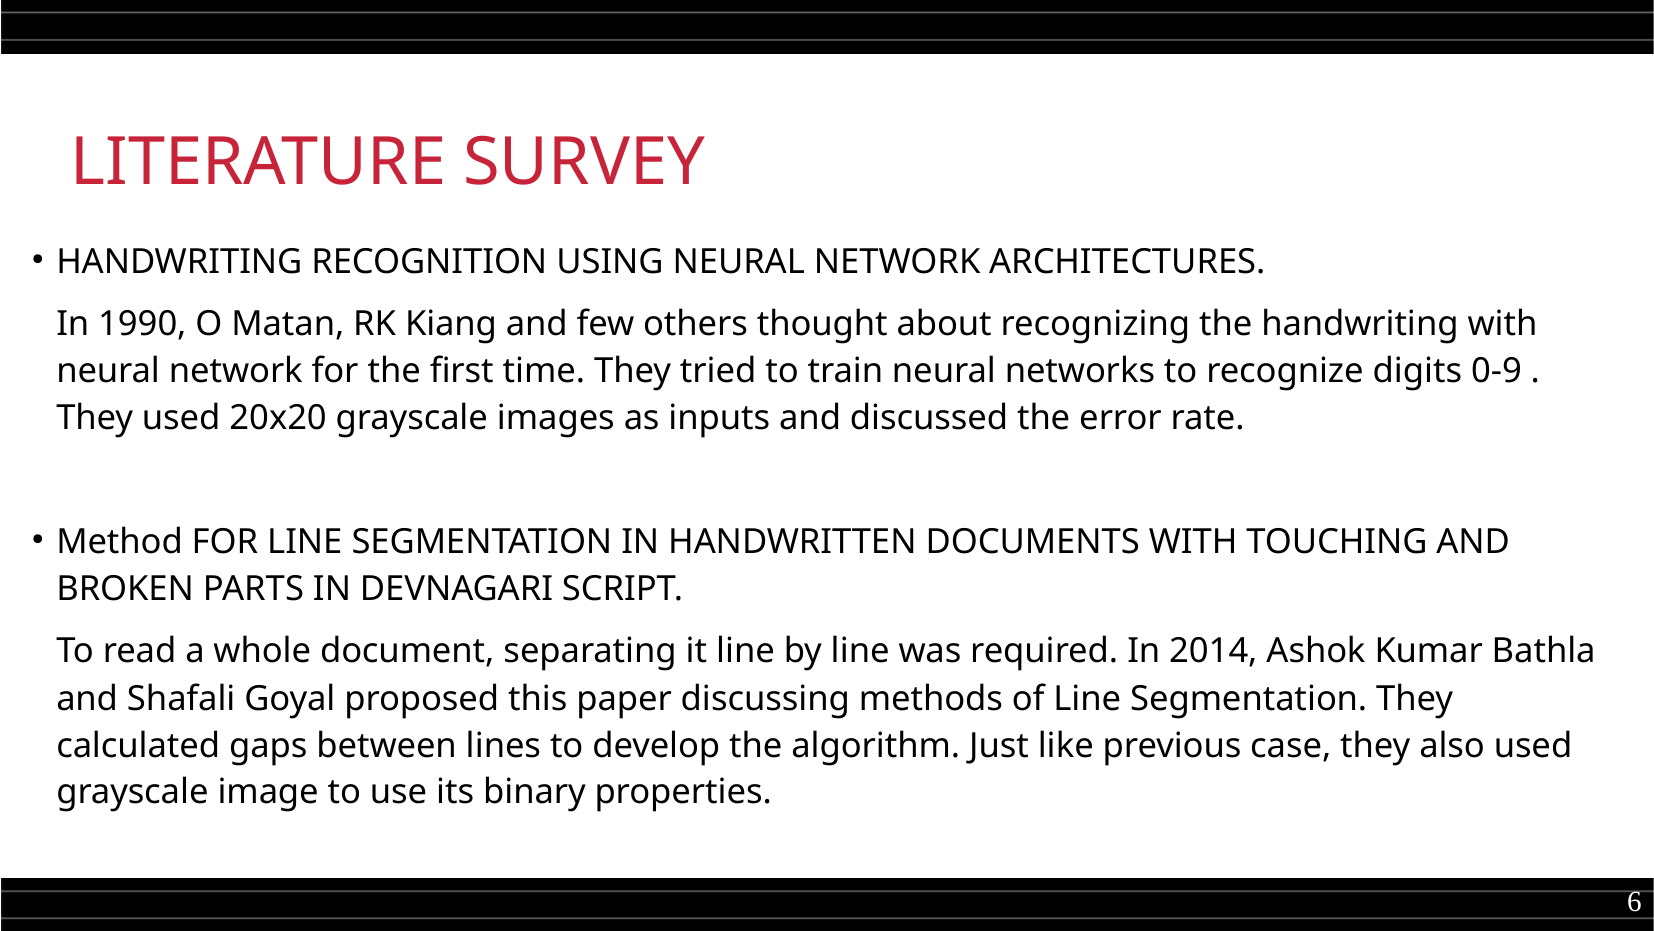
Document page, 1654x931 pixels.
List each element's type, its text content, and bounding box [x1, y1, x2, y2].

title LITERATURE SURVEY [70, 80, 1560, 236]
list HANDWRITING RECOGNITION USING NEURAL NETWORK ARCHITECTURES. In 1990, O Matan, RK Kiang and few others thought about recognizing the handwriting with neural network for the first time. They tried to train neural networks to recognize digits 0-9 . They used 20x20 grayscale images as inputs and discussed the error rate. Method FOR LINE SEGMENTATION IN HANDWRITTEN DOCUMENTS WITH TOUCHING AND BROKEN PARTS IN DEVNAGARI SCRIPT. To read a whole document, separating it line by line was required. In 2014, Ashok Kumar Bathla and Shafali Goyal proposed this paper discussing methods of Line Segmentation. They calculated gaps between lines to develop the algorithm. Just like previous case, they also used grayscale image to use its binary properties. [23, 236, 1607, 815]
picture [1, 0, 1654, 54]
picture [1, 878, 1654, 931]
